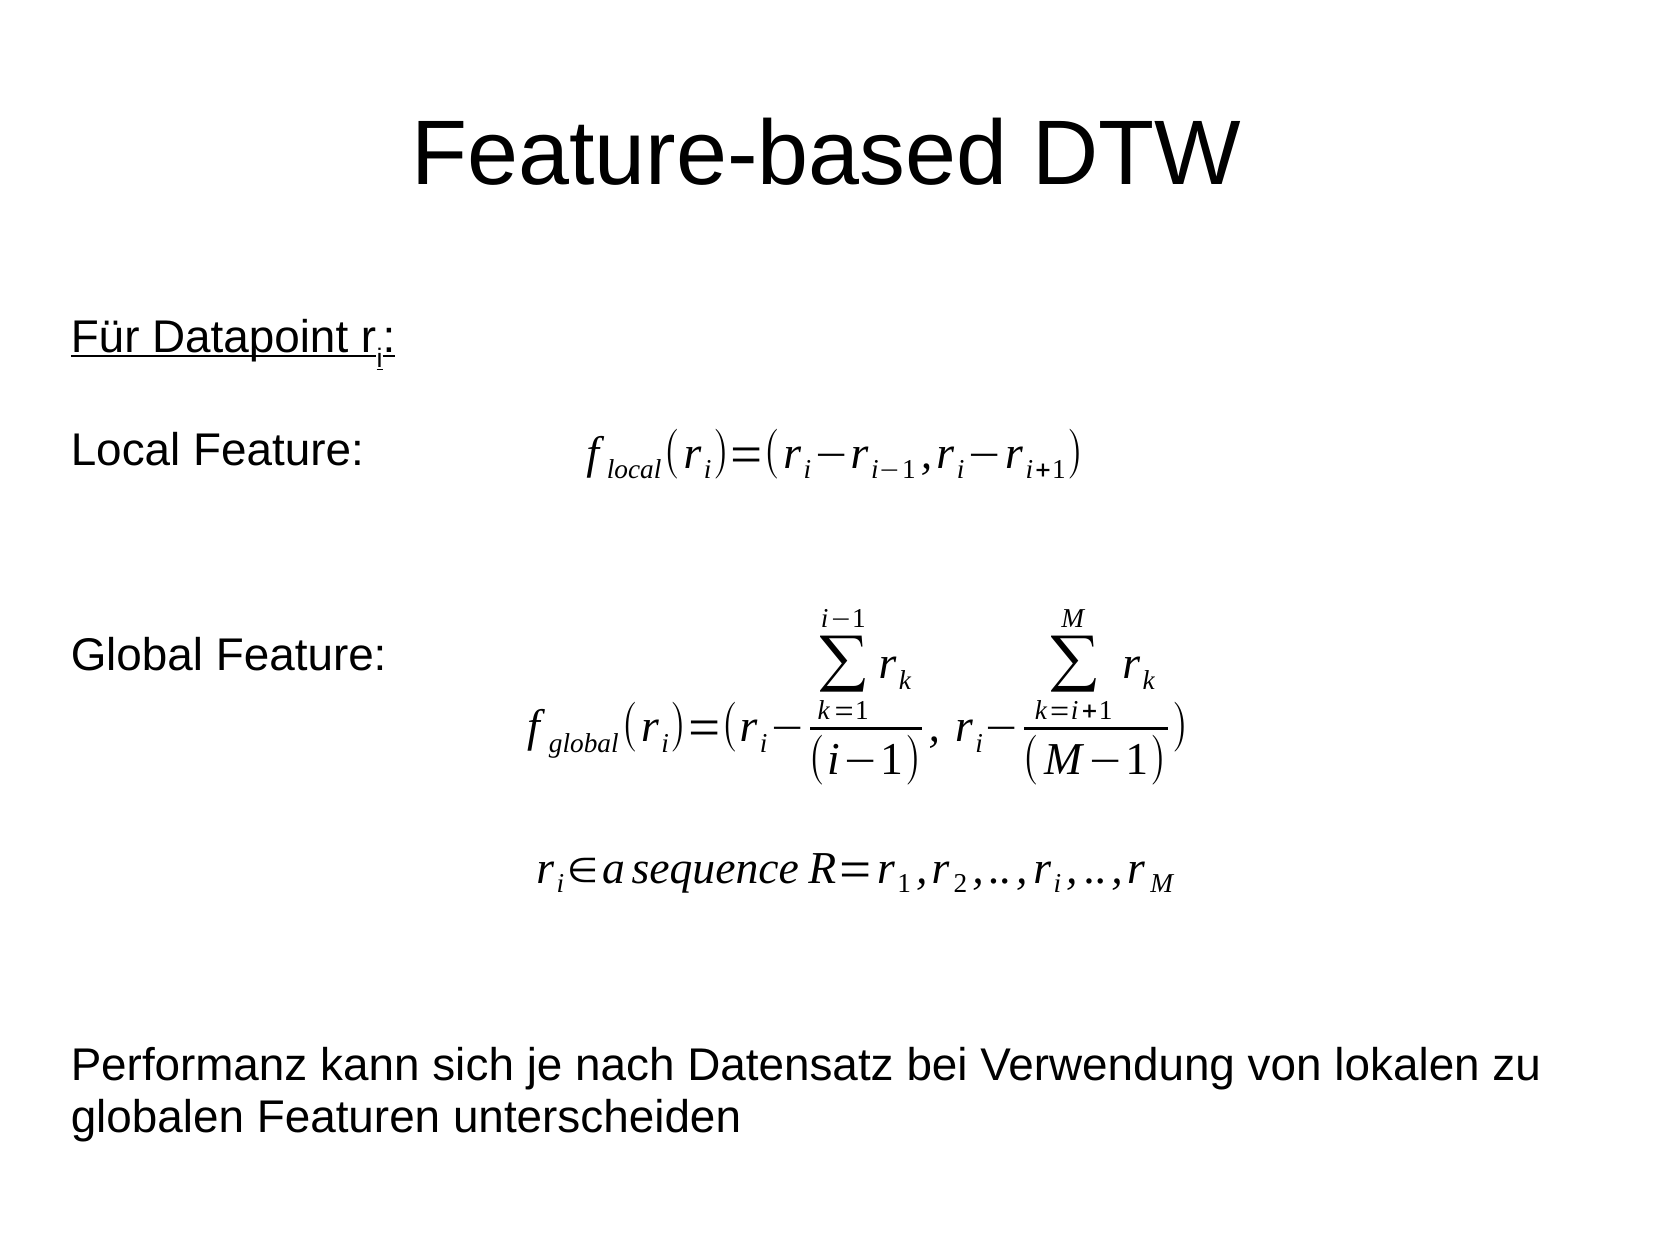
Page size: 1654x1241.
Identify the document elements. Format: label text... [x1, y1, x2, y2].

title Feature-based DTW [82, 49, 1571, 257]
subtitle Für Datapoint ri: Local Feature: Global Feature: Performanz kann sich je nach Datensatz bei Verwendung von lokalen zu globalen Featuren unterscheiden [70, 89, 1560, 1241]
chart [578, 425, 1090, 485]
chart [519, 602, 1193, 900]
